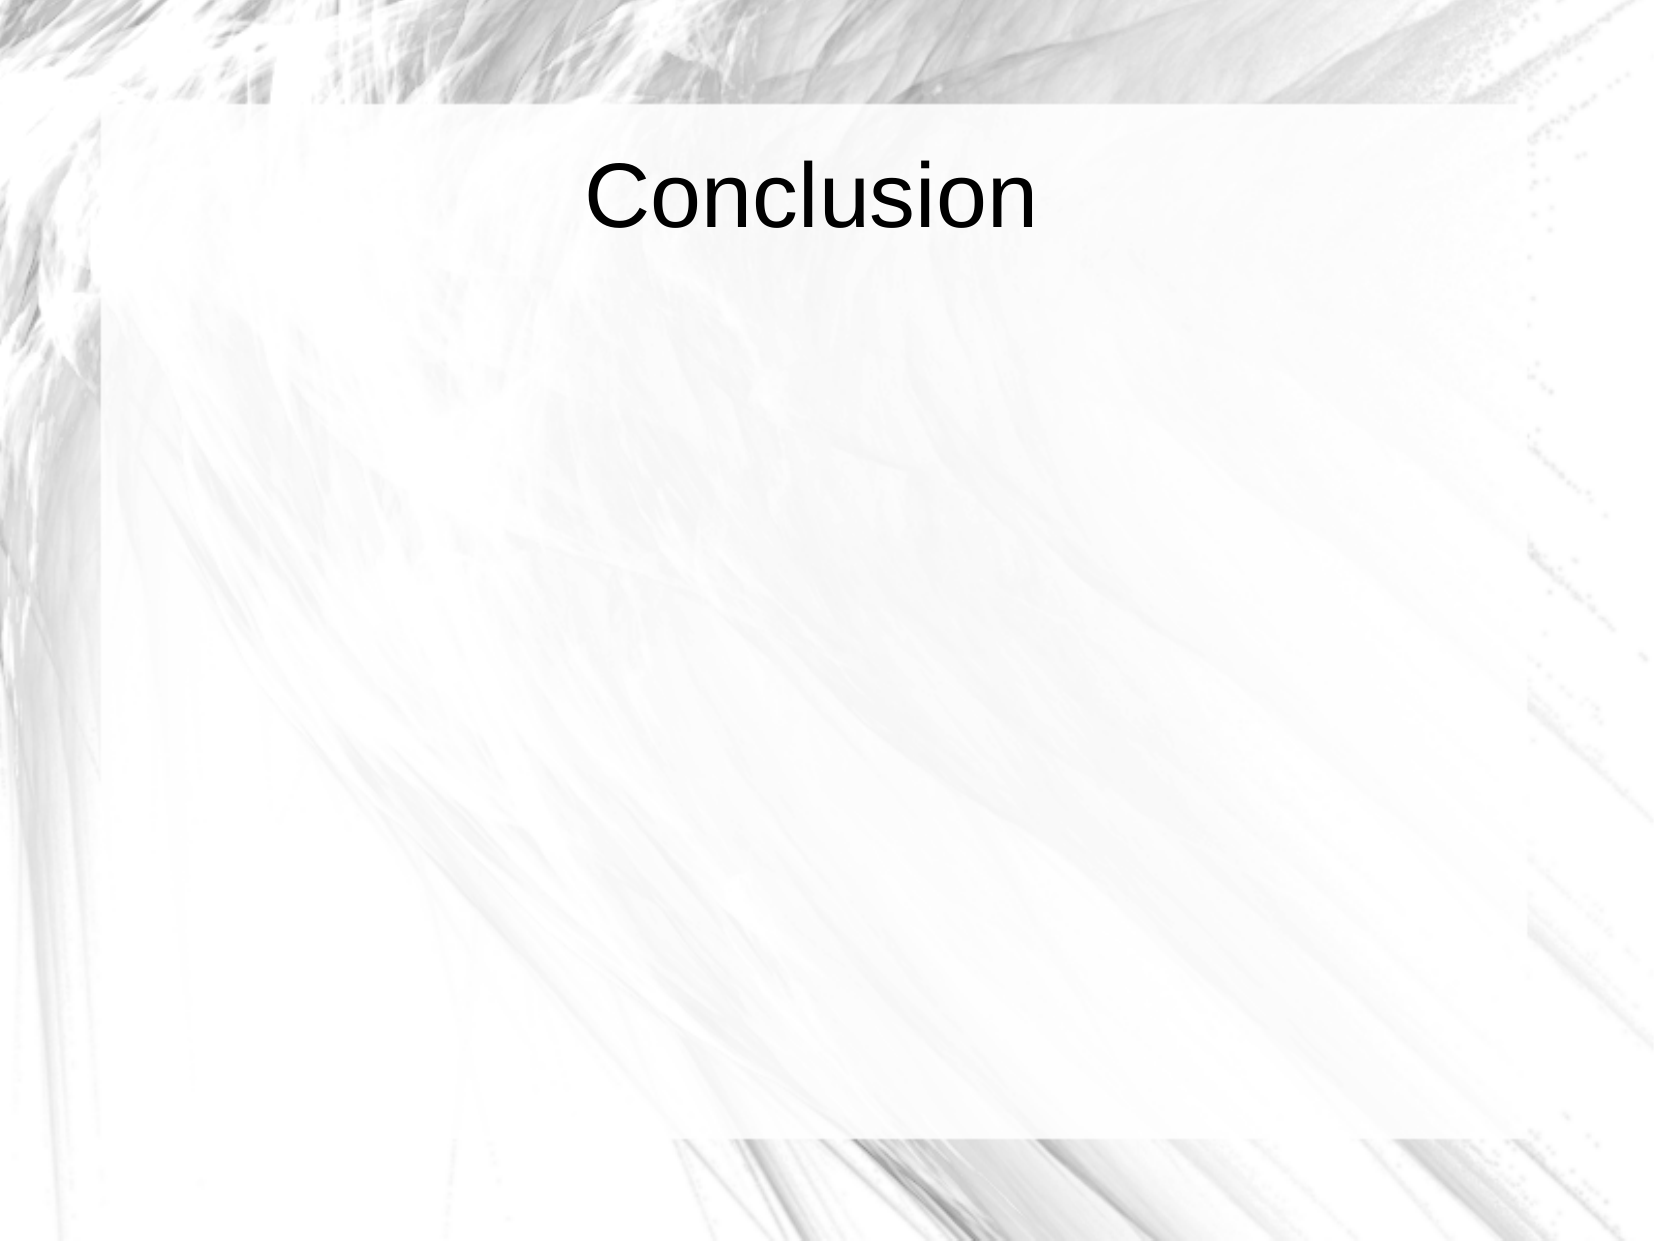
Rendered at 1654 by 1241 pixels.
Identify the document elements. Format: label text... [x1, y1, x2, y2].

picture [0, 0, 1654, 1241]
title Conclusion [118, 119, 1506, 273]
